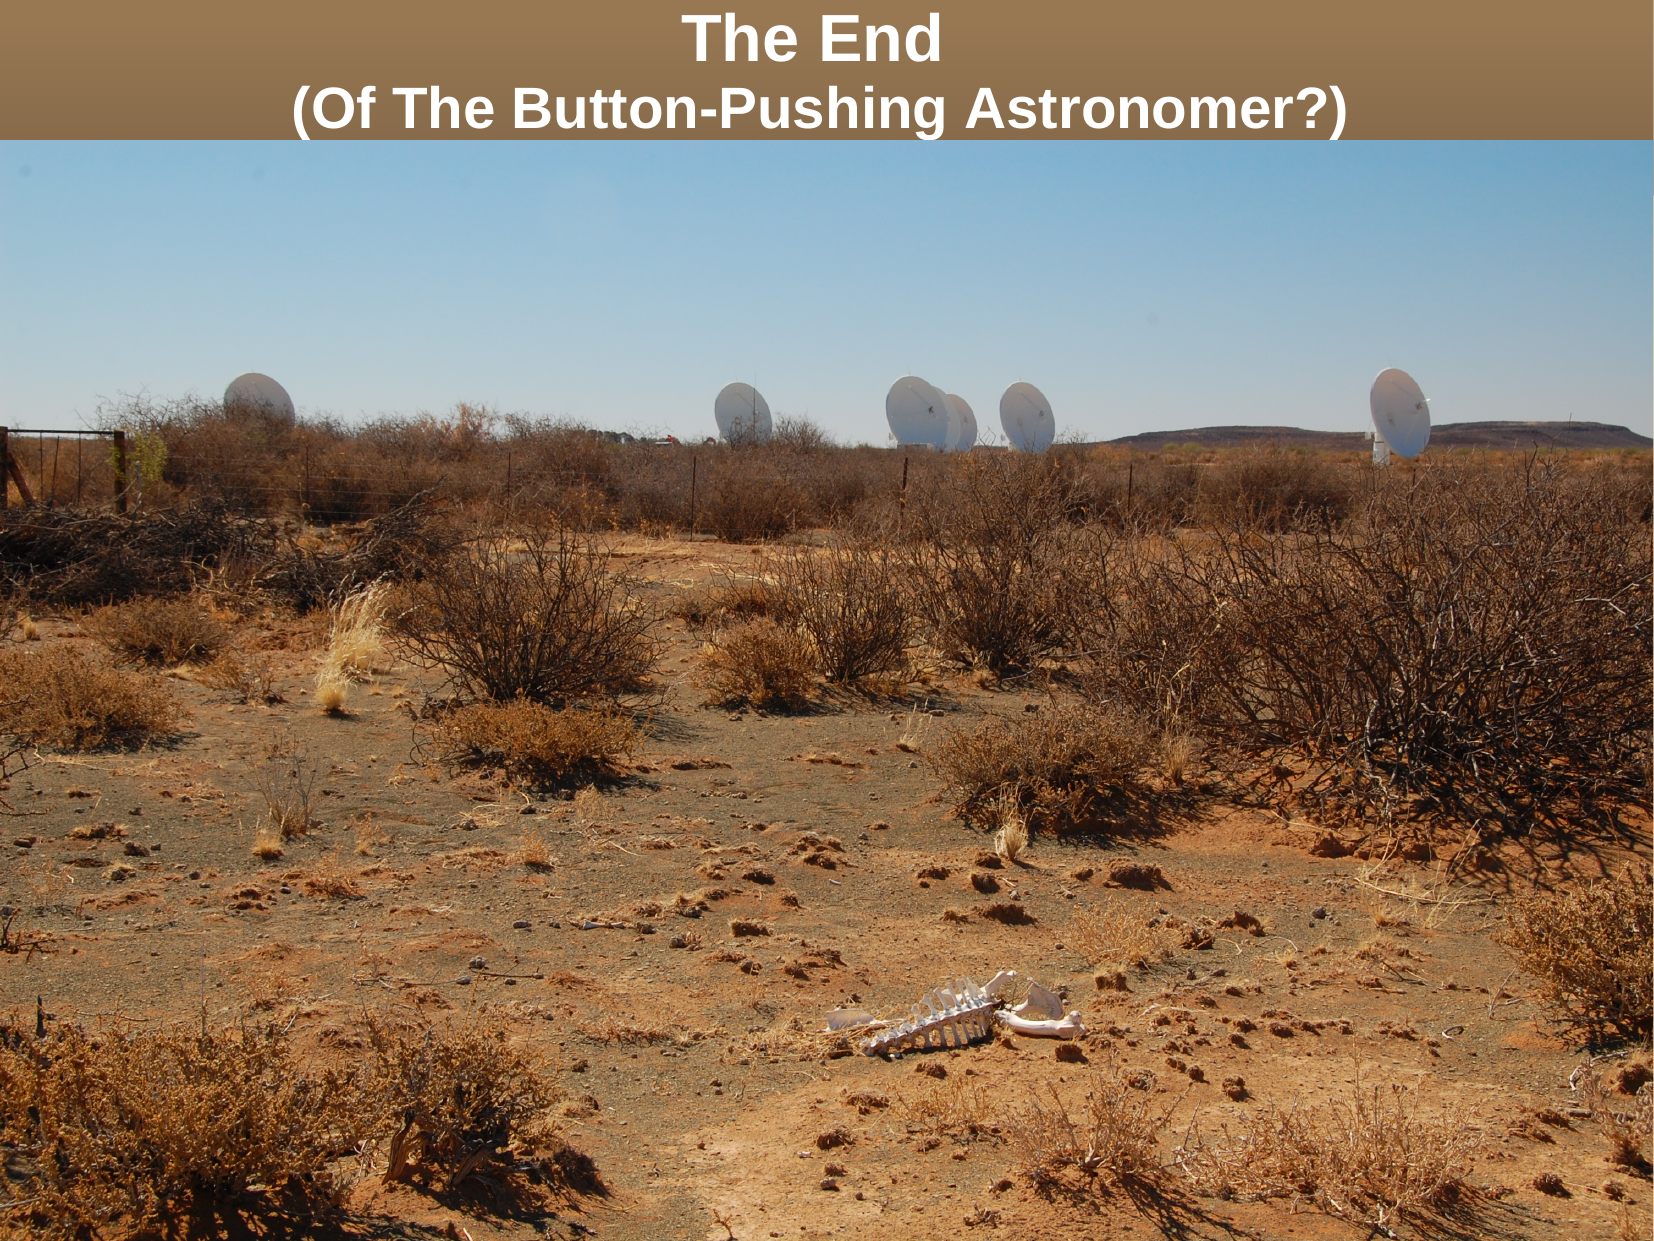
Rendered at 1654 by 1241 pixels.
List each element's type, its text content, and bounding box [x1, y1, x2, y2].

picture [0, 0, 1654, 1241]
title The End (Of The Button-Pushing Astronomer?) [76, 1, 1565, 140]
